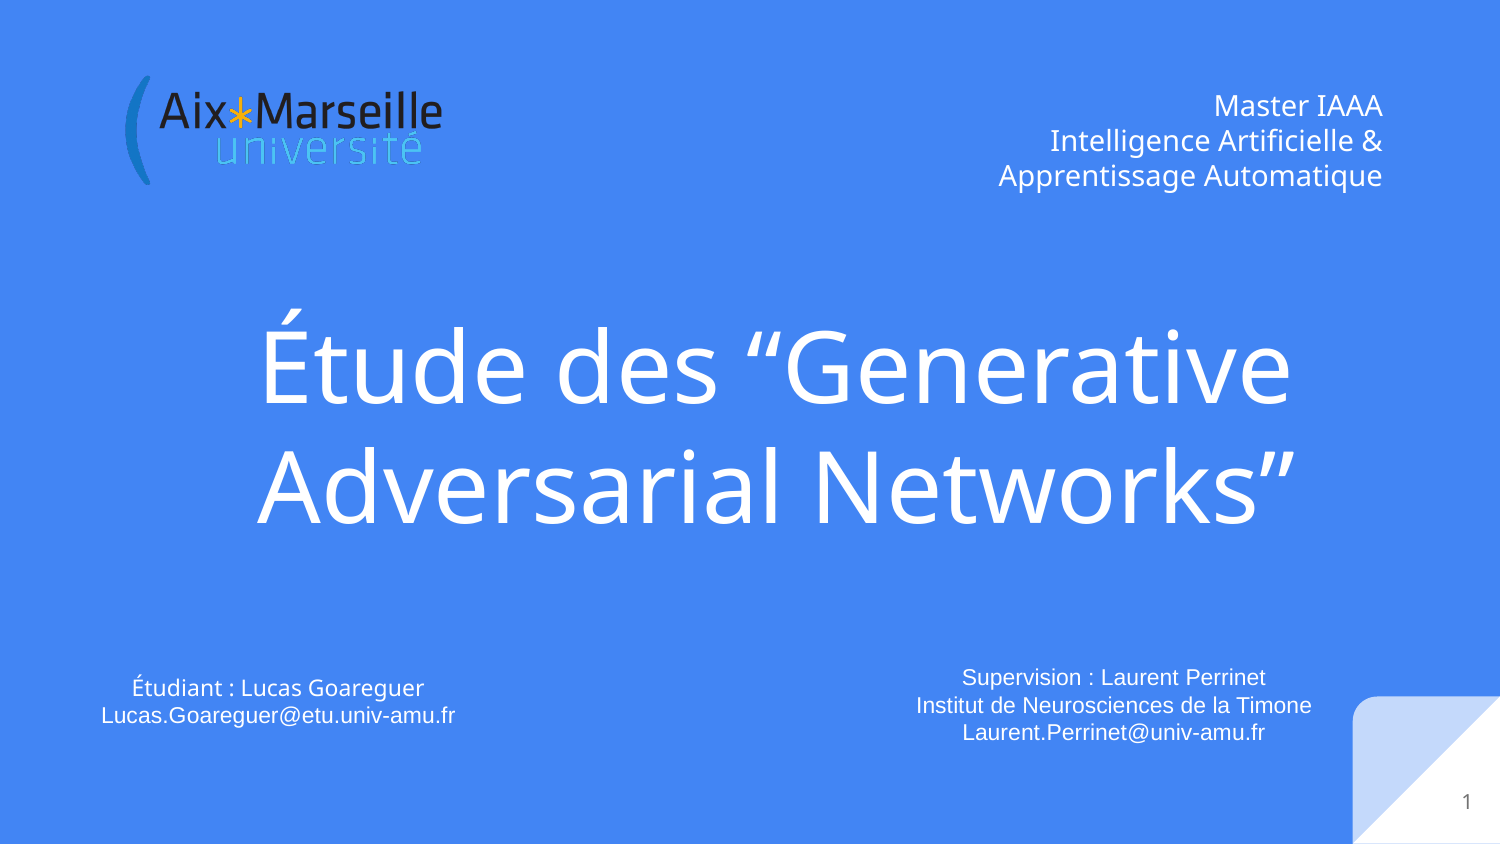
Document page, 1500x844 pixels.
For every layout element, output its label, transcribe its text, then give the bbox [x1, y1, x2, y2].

subtitle Étudiant : Lucas Goareguer Lucas.Goareguer@etu.univ-amu.fr [33, 658, 524, 787]
picture [77, 48, 495, 209]
text_box Supervision : Laurent Perrinet Institut de Neurosciences de la Timone Laurent.Perrinet@univ-amu.fr [856, 647, 1372, 788]
text_box Master IAAA Intelligence Artificielle & Apprentissage Automatique [974, 72, 1399, 185]
slide_number <number> [1398, 770, 1489, 835]
title Étude des “Generative Adversarial Networks” [242, 284, 1399, 559]
